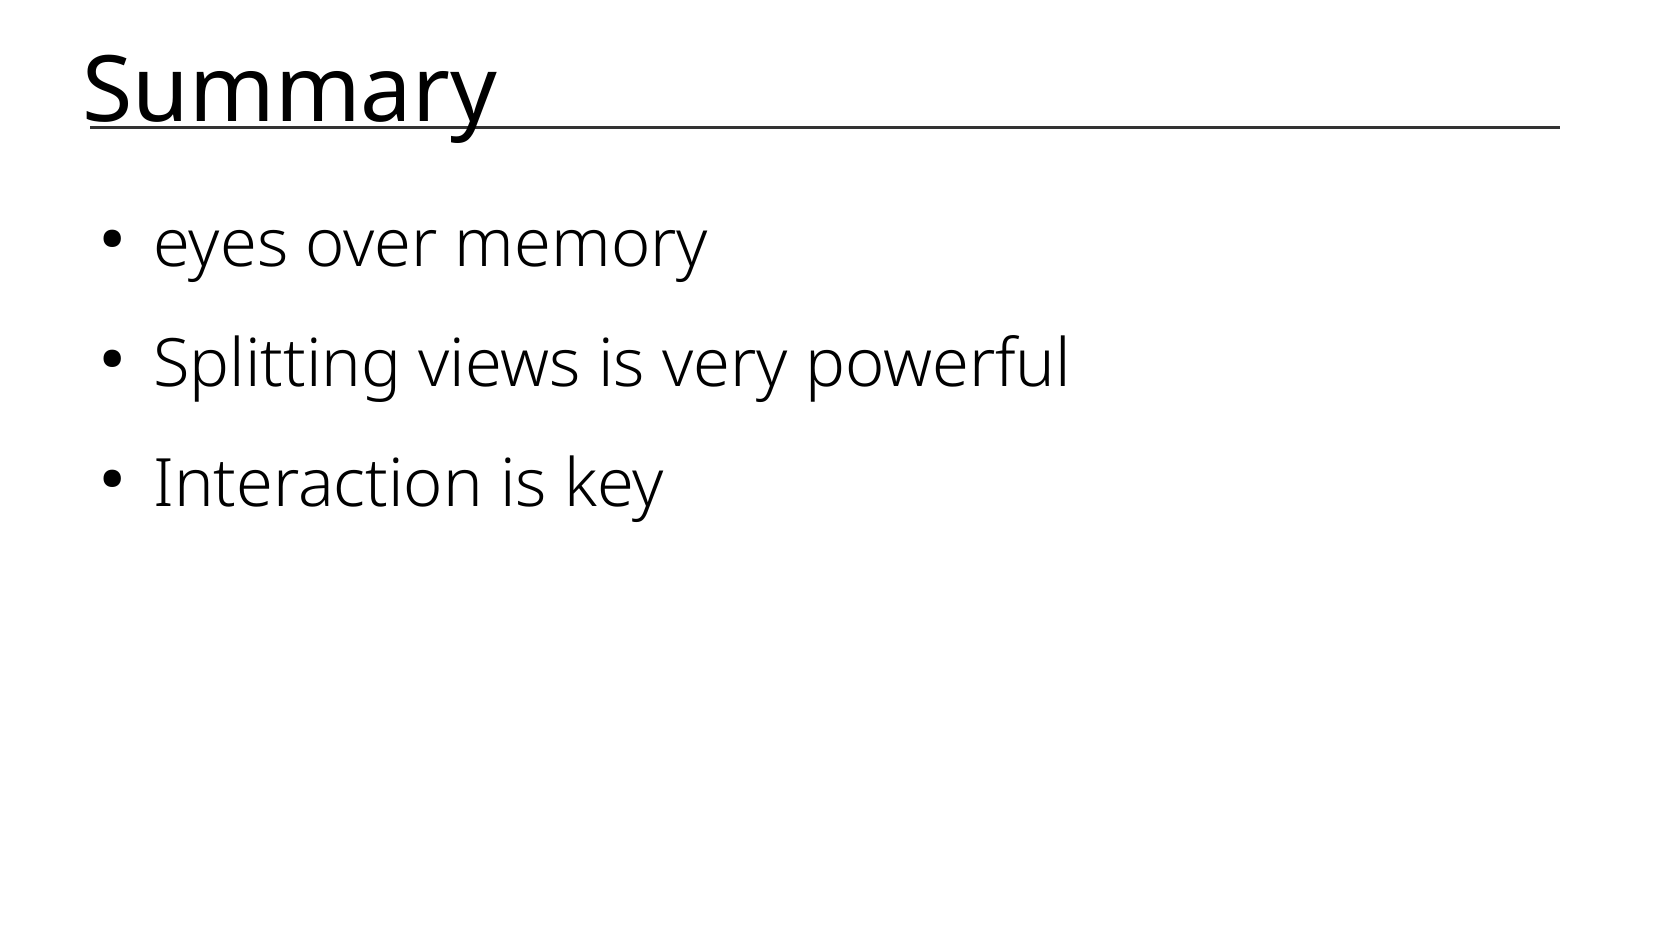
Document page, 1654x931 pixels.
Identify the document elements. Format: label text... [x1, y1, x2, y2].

title Summary [82, 32, 1571, 140]
list eyes over memory Splitting views is very powerful Interaction is key [82, 195, 1571, 811]
